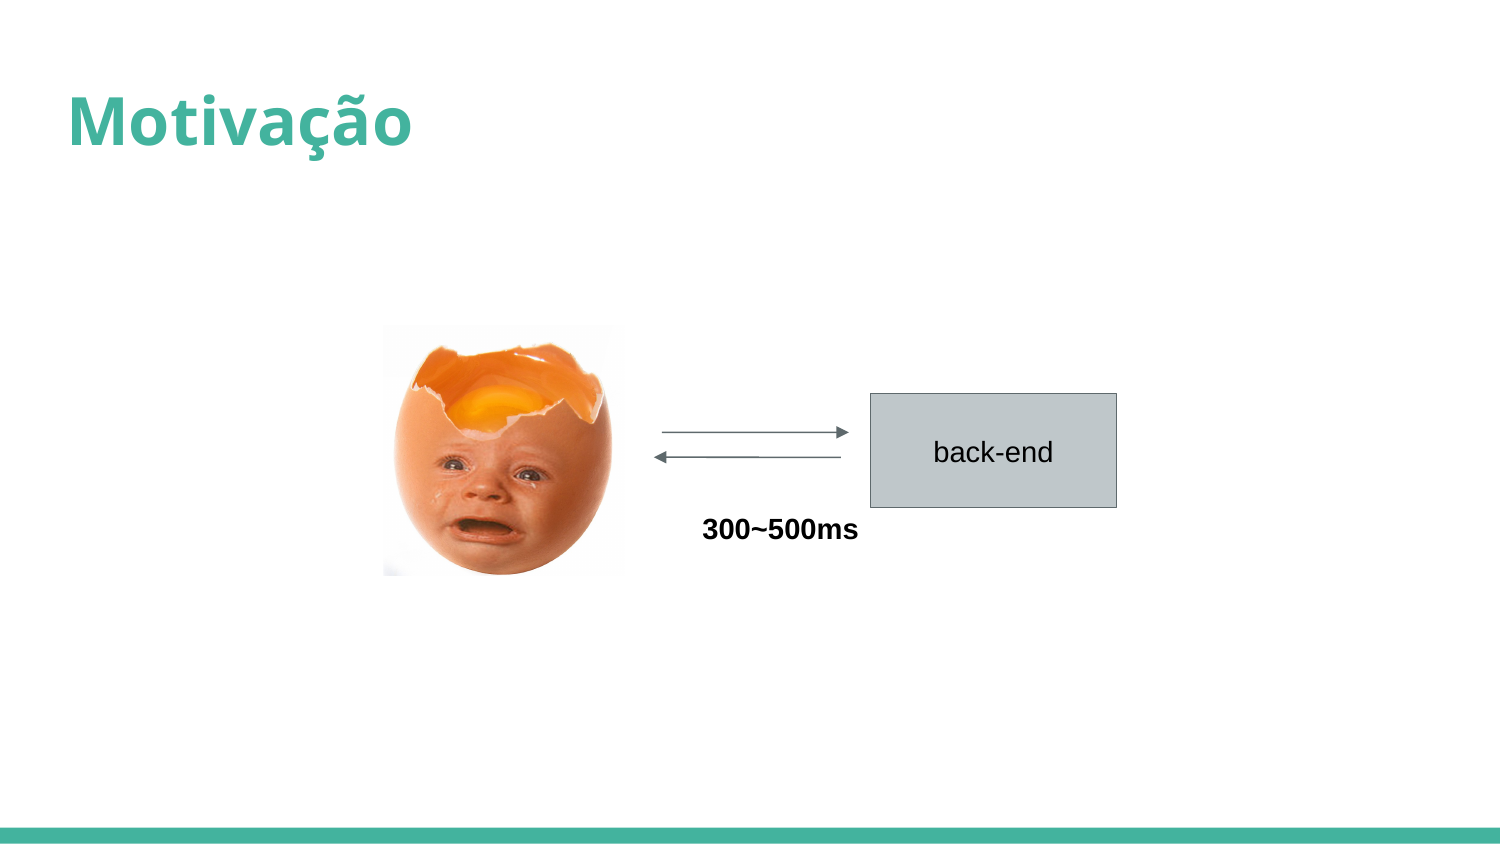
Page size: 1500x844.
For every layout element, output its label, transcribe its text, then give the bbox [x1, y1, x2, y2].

picture [383, 325, 625, 576]
title Motivação [51, 64, 1449, 167]
text_box 300~500ms [687, 495, 875, 558]
text_box back-end [870, 393, 1117, 508]
